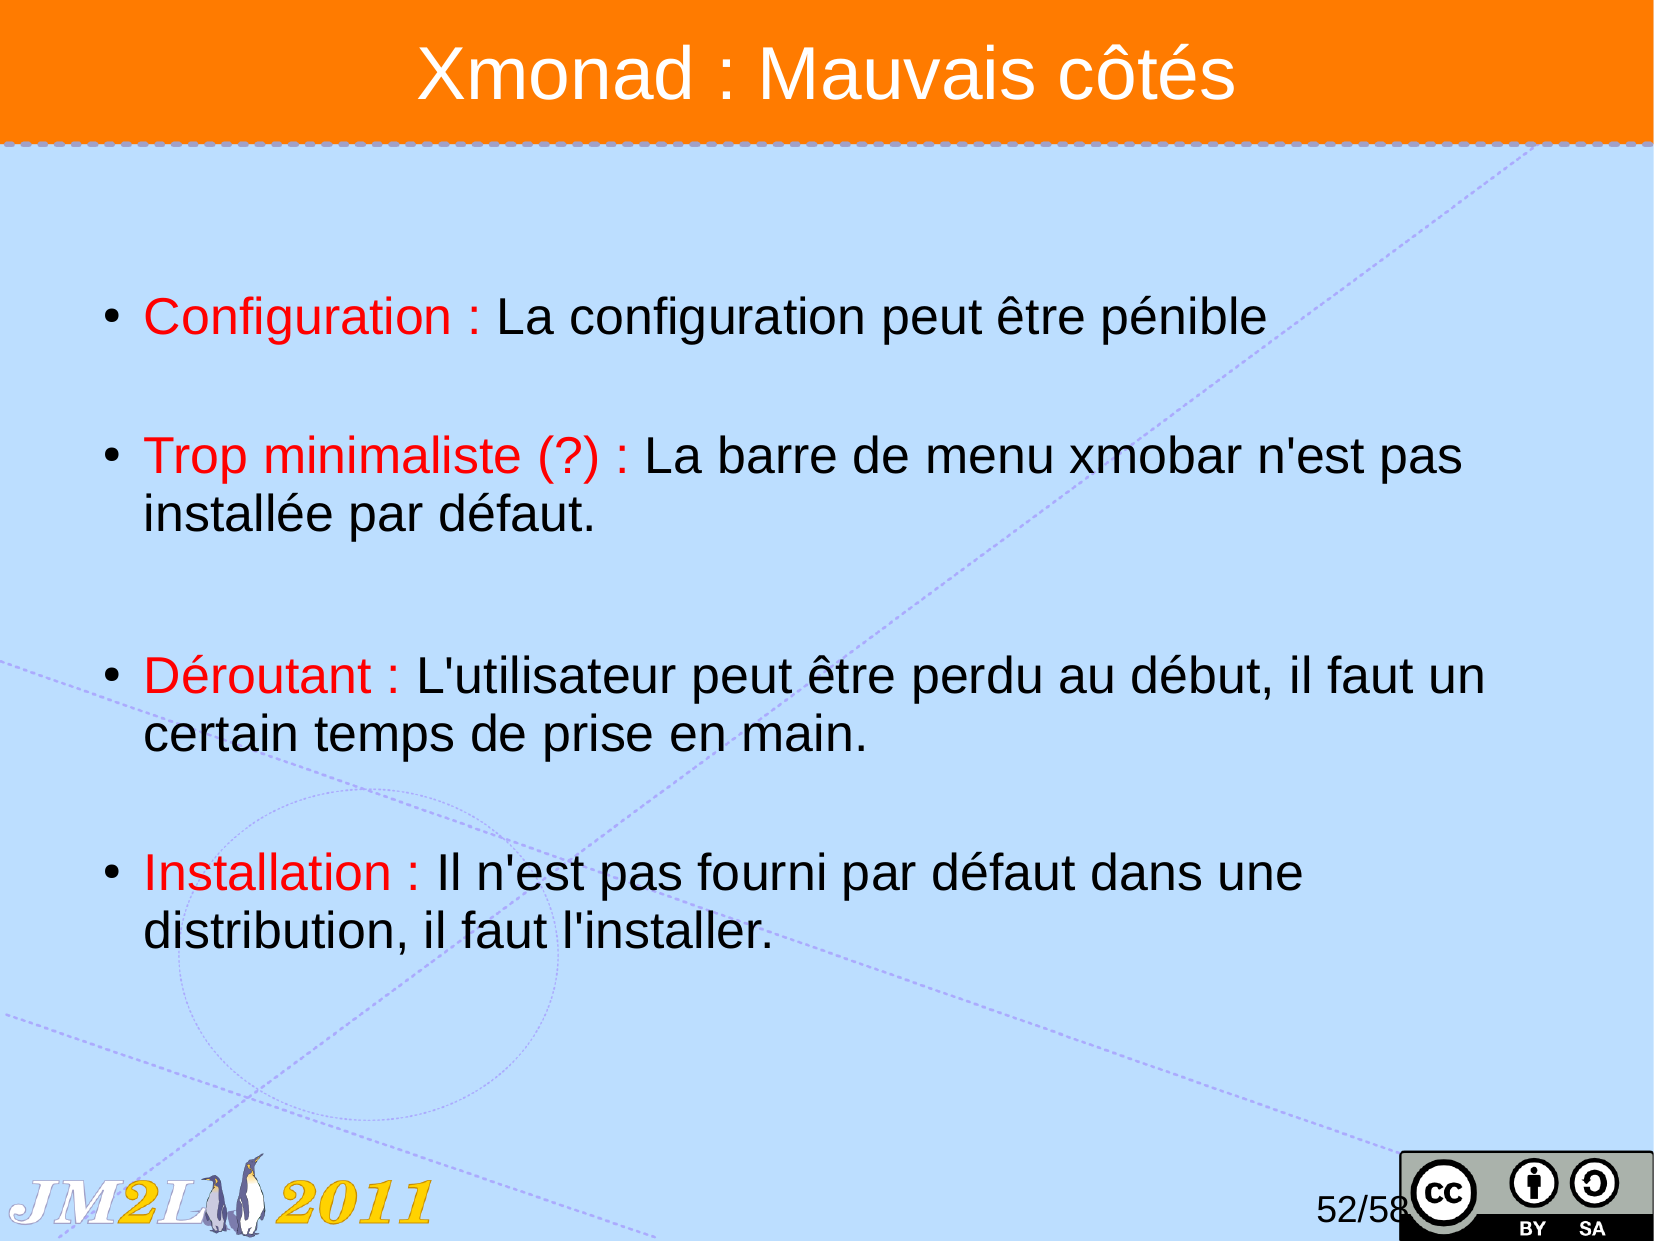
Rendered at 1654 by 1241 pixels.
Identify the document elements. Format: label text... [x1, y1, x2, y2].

title Xmonad : Mauvais côtés [29, 0, 1625, 148]
list Configuration : La configuration peut être pénible Trop minimaliste (?) : La barre de menu xmobar n'est pas installée par défaut. Déroutant : L'utilisateur peut être perdu au début, il faut un certain temps de prise en main. Installation : Il n'est pas fourni par défaut dans une distribution, il faut l'installer. [88, 206, 1577, 1026]
picture [0, 0, 1654, 1241]
